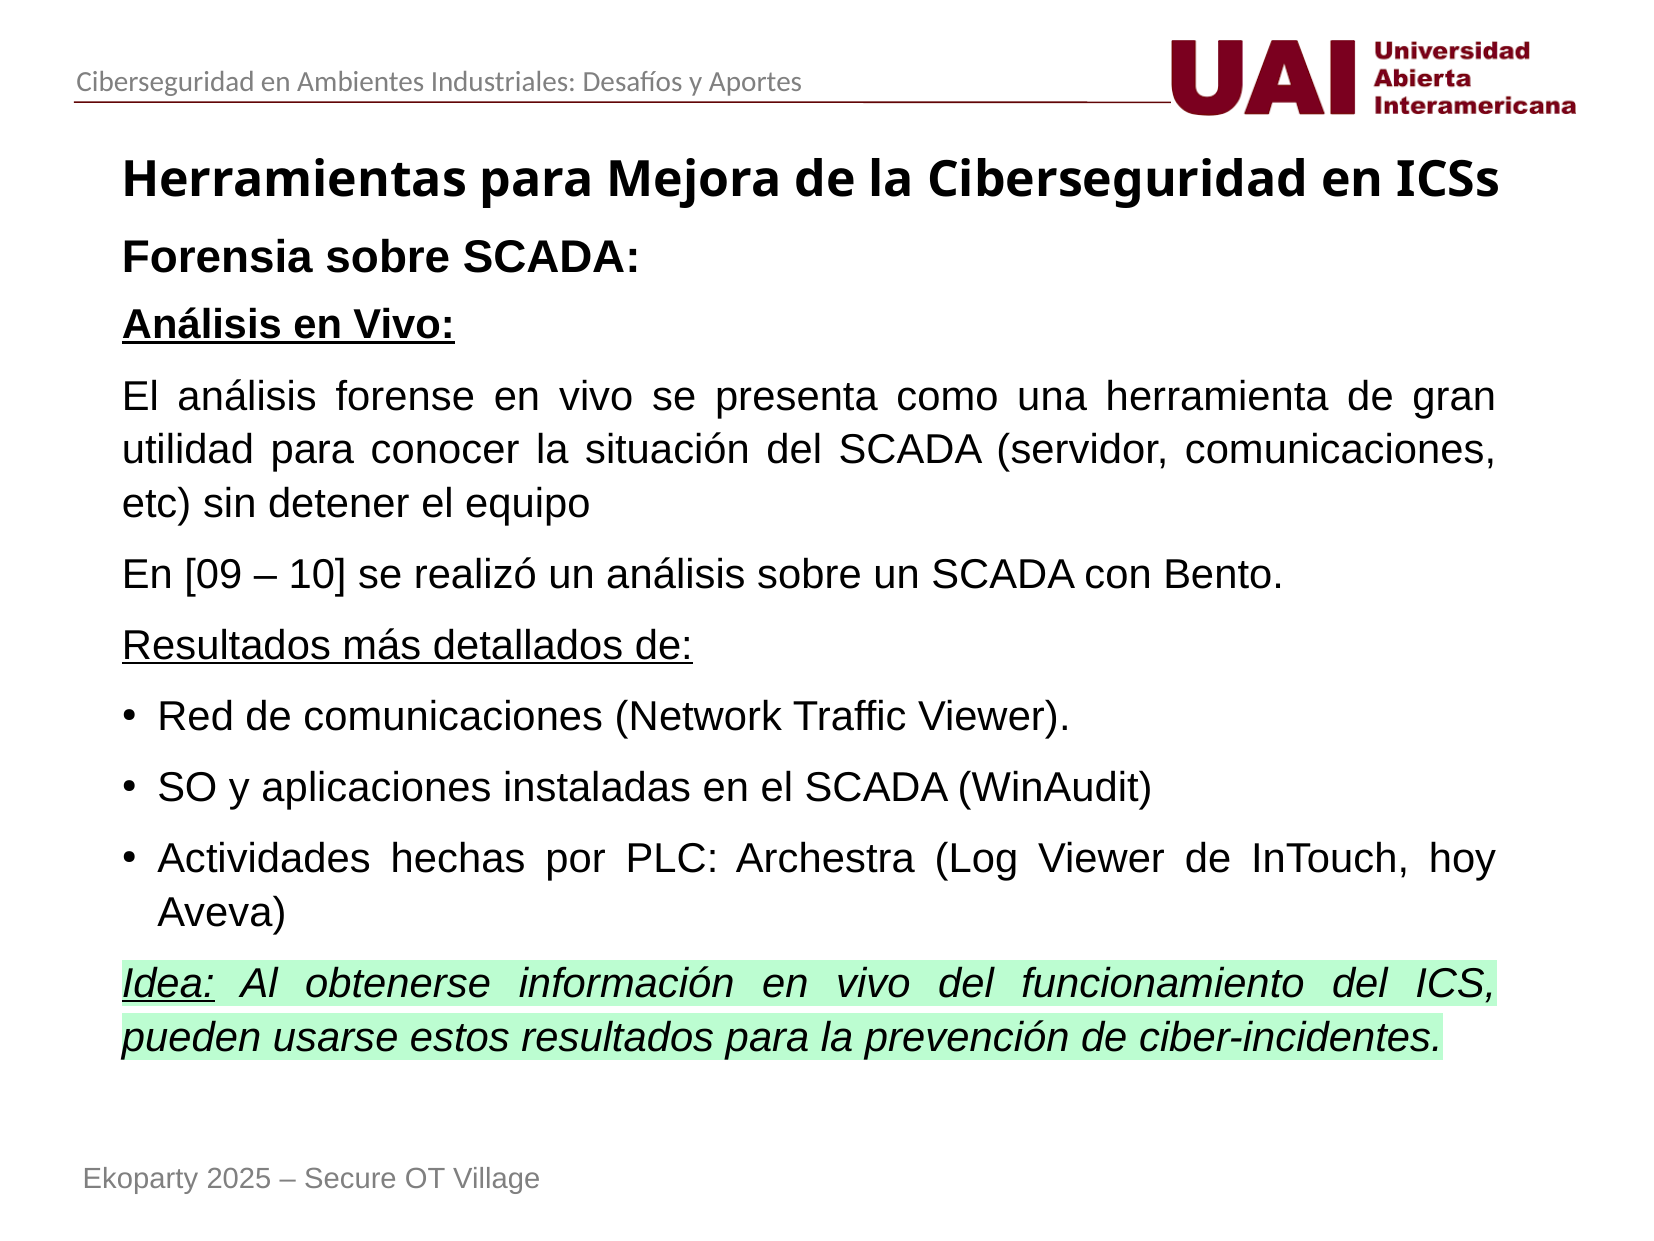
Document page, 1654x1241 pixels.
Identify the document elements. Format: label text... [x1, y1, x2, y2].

text_box Forensia sobre SCADA: Análisis en Vivo: El análisis forense en vivo se presenta como una herramienta de gran utilidad para conocer la situación del SCADA (servidor, comunicaciones, etc) sin detener el equipo En [09 – 10] se realizó un análisis sobre un SCADA con Bento. Resultados más detallados de: Red de comunicaciones (Network Traffic Viewer). SO y aplicaciones instaladas en el SCADA (WinAudit) Actividades hechas por PLC: Archestra (Log Viewer de InTouch, hoy Aveva) Idea: Al obtenerse información en vivo del funcionamiento del ICS, pueden usarse estos resultados para la prevención de ciber-incidentes. [107, 223, 1512, 1241]
picture [1171, 40, 1577, 116]
text_box Herramientas para Mejora de la Ciberseguridad en ICSs [106, 135, 1516, 219]
